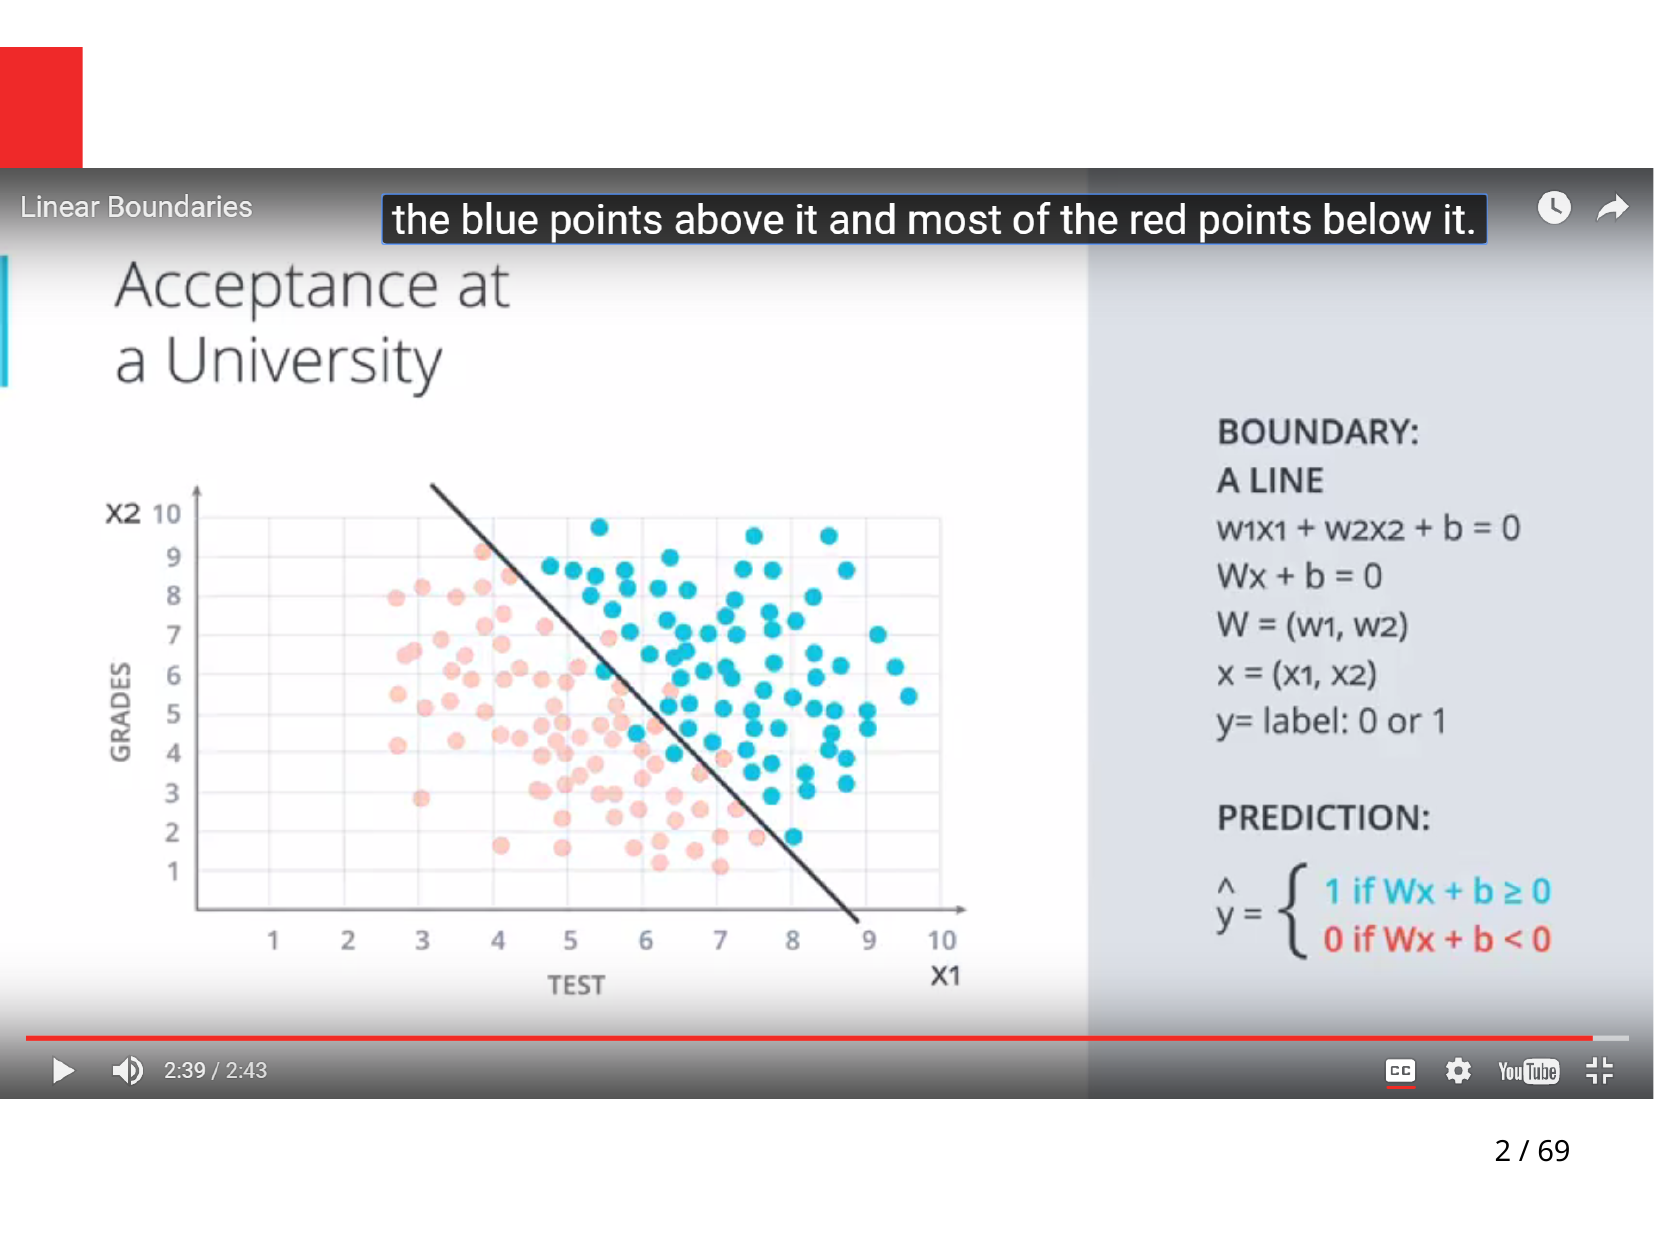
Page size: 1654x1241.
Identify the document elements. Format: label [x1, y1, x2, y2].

picture [0, 168, 1654, 1099]
